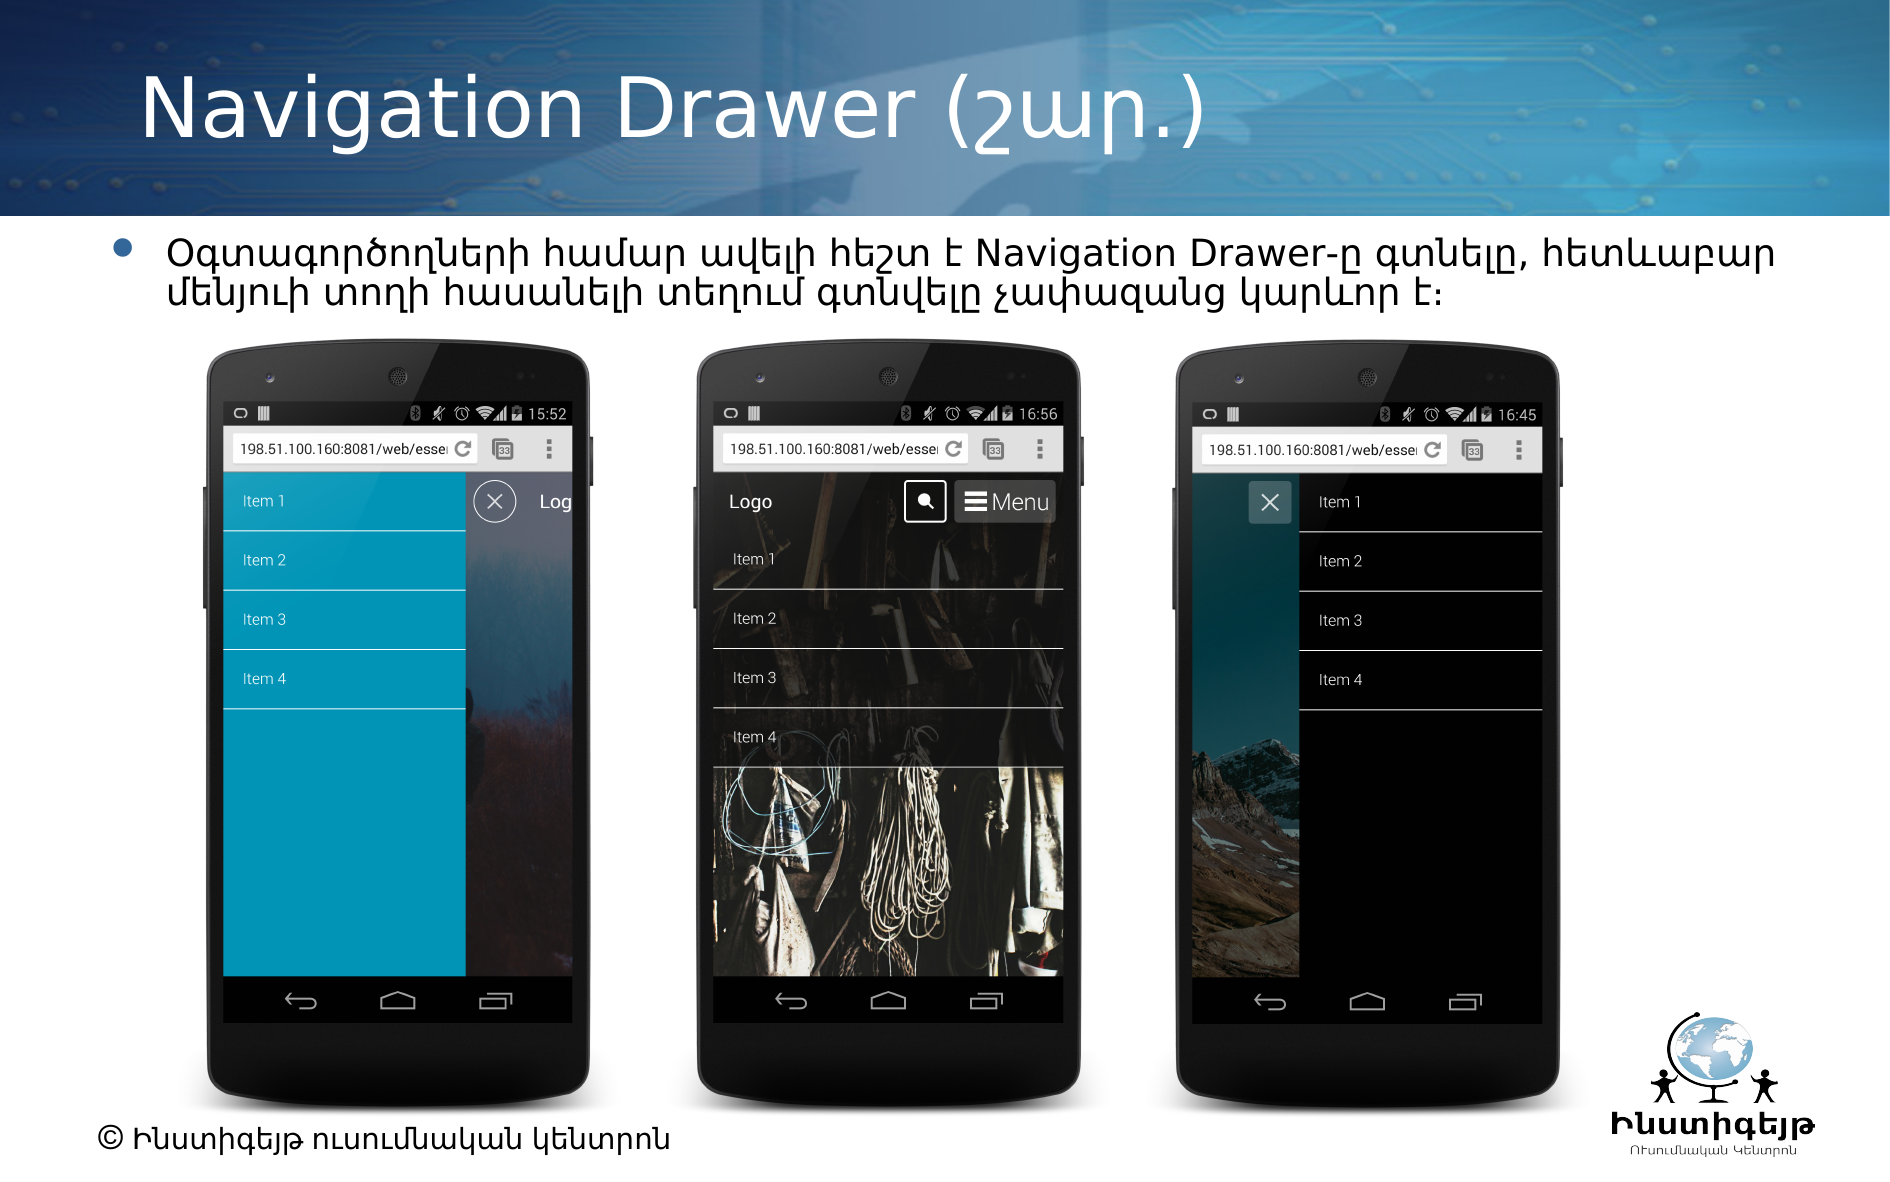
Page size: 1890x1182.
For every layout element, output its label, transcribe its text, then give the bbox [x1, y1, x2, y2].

text_box Navigation Drawer (շար.) [138, 82, 1801, 86]
picture [1612, 1012, 1815, 1157]
picture [0, 0, 1890, 216]
picture [1139, 339, 1596, 1118]
picture [660, 338, 1117, 1117]
list Օգտագործողների համար ավելի հեշտ է Navigation Drawer-ը գտնելը, հետևաբար մենյուի տողի հասանելի տեղում գտնվելը չափազանց կարևոր է։ [110, 235, 1801, 256]
picture [170, 338, 626, 1117]
